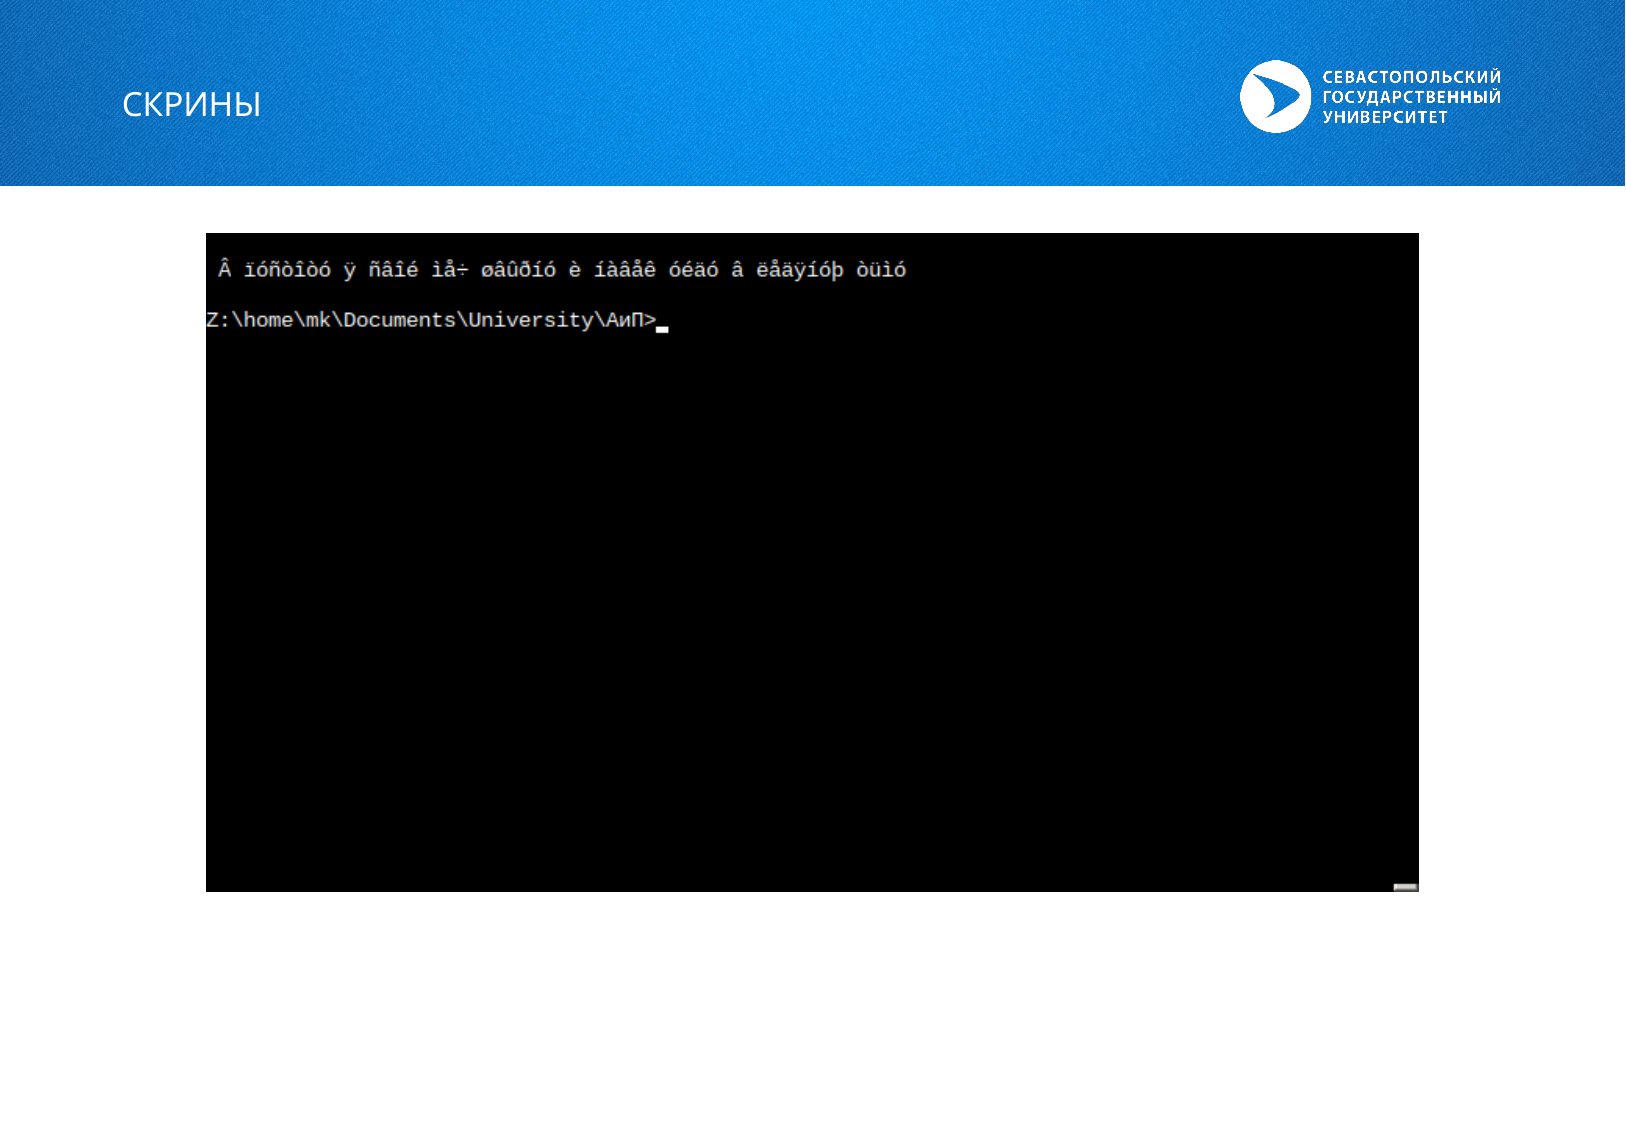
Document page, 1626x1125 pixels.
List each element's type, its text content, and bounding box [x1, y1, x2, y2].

text_box СКРИНЫ [107, 80, 1012, 131]
picture [206, 233, 1419, 892]
picture [0, 0, 1625, 186]
